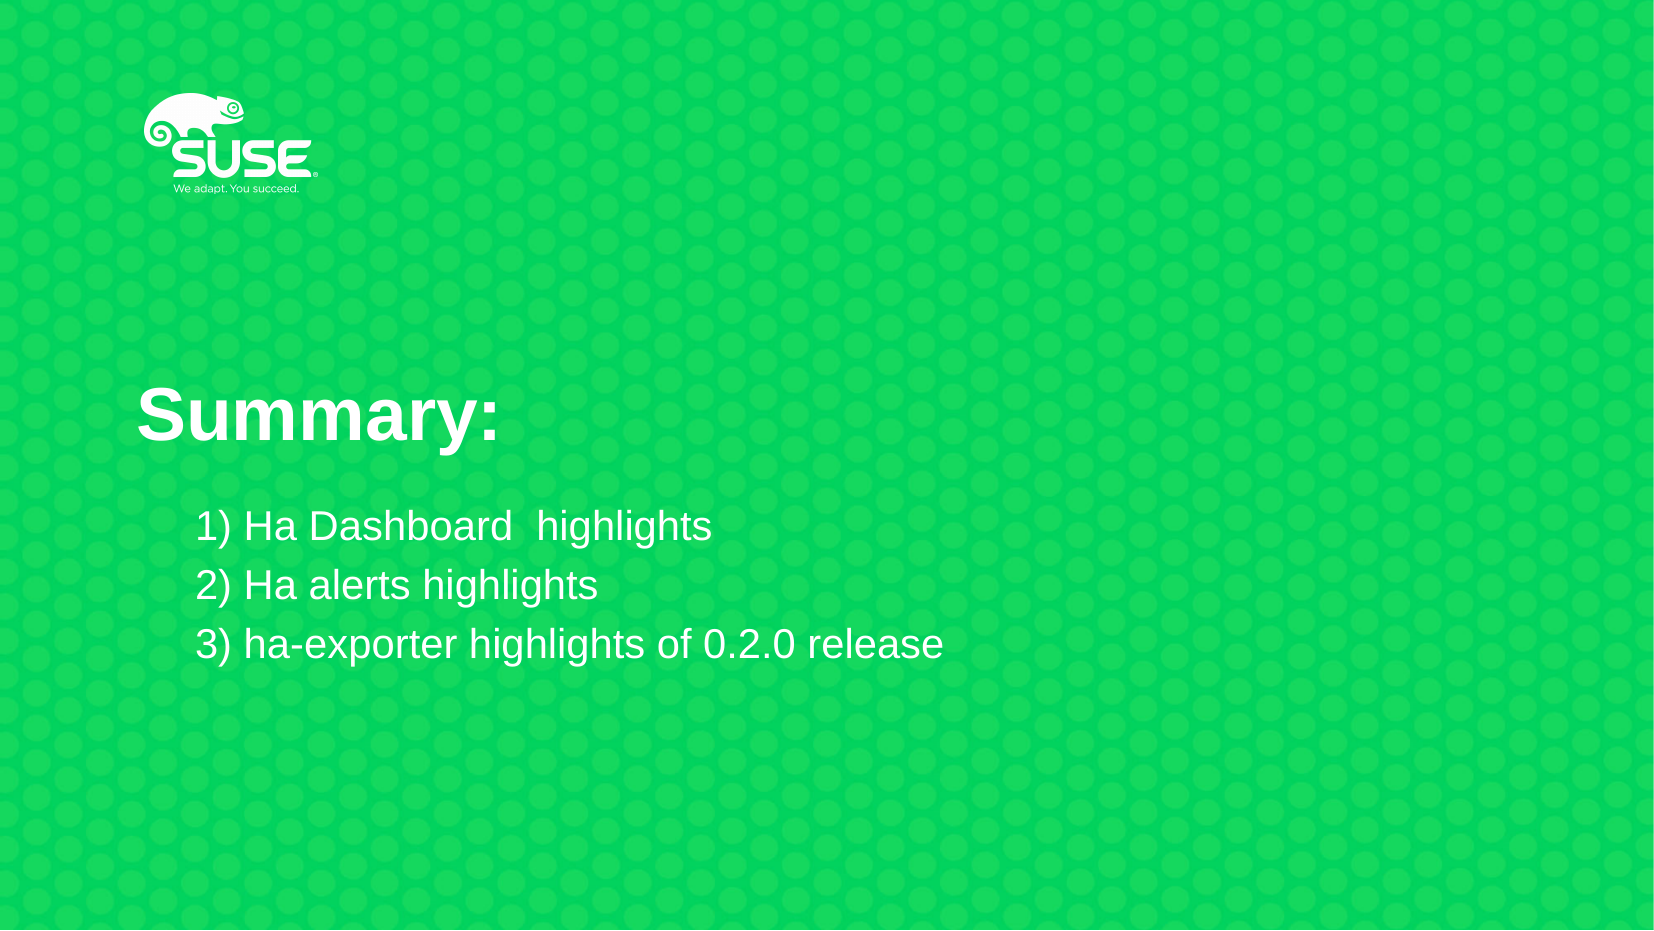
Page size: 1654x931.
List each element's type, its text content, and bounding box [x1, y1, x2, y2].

title Summary: [121, 217, 1531, 541]
list 1) Ha Dashboard highlights 2) Ha alerts highlights 3) ha-exporter highlights of 0.2.0 release [180, 495, 1351, 826]
picture [0, 0, 1654, 930]
